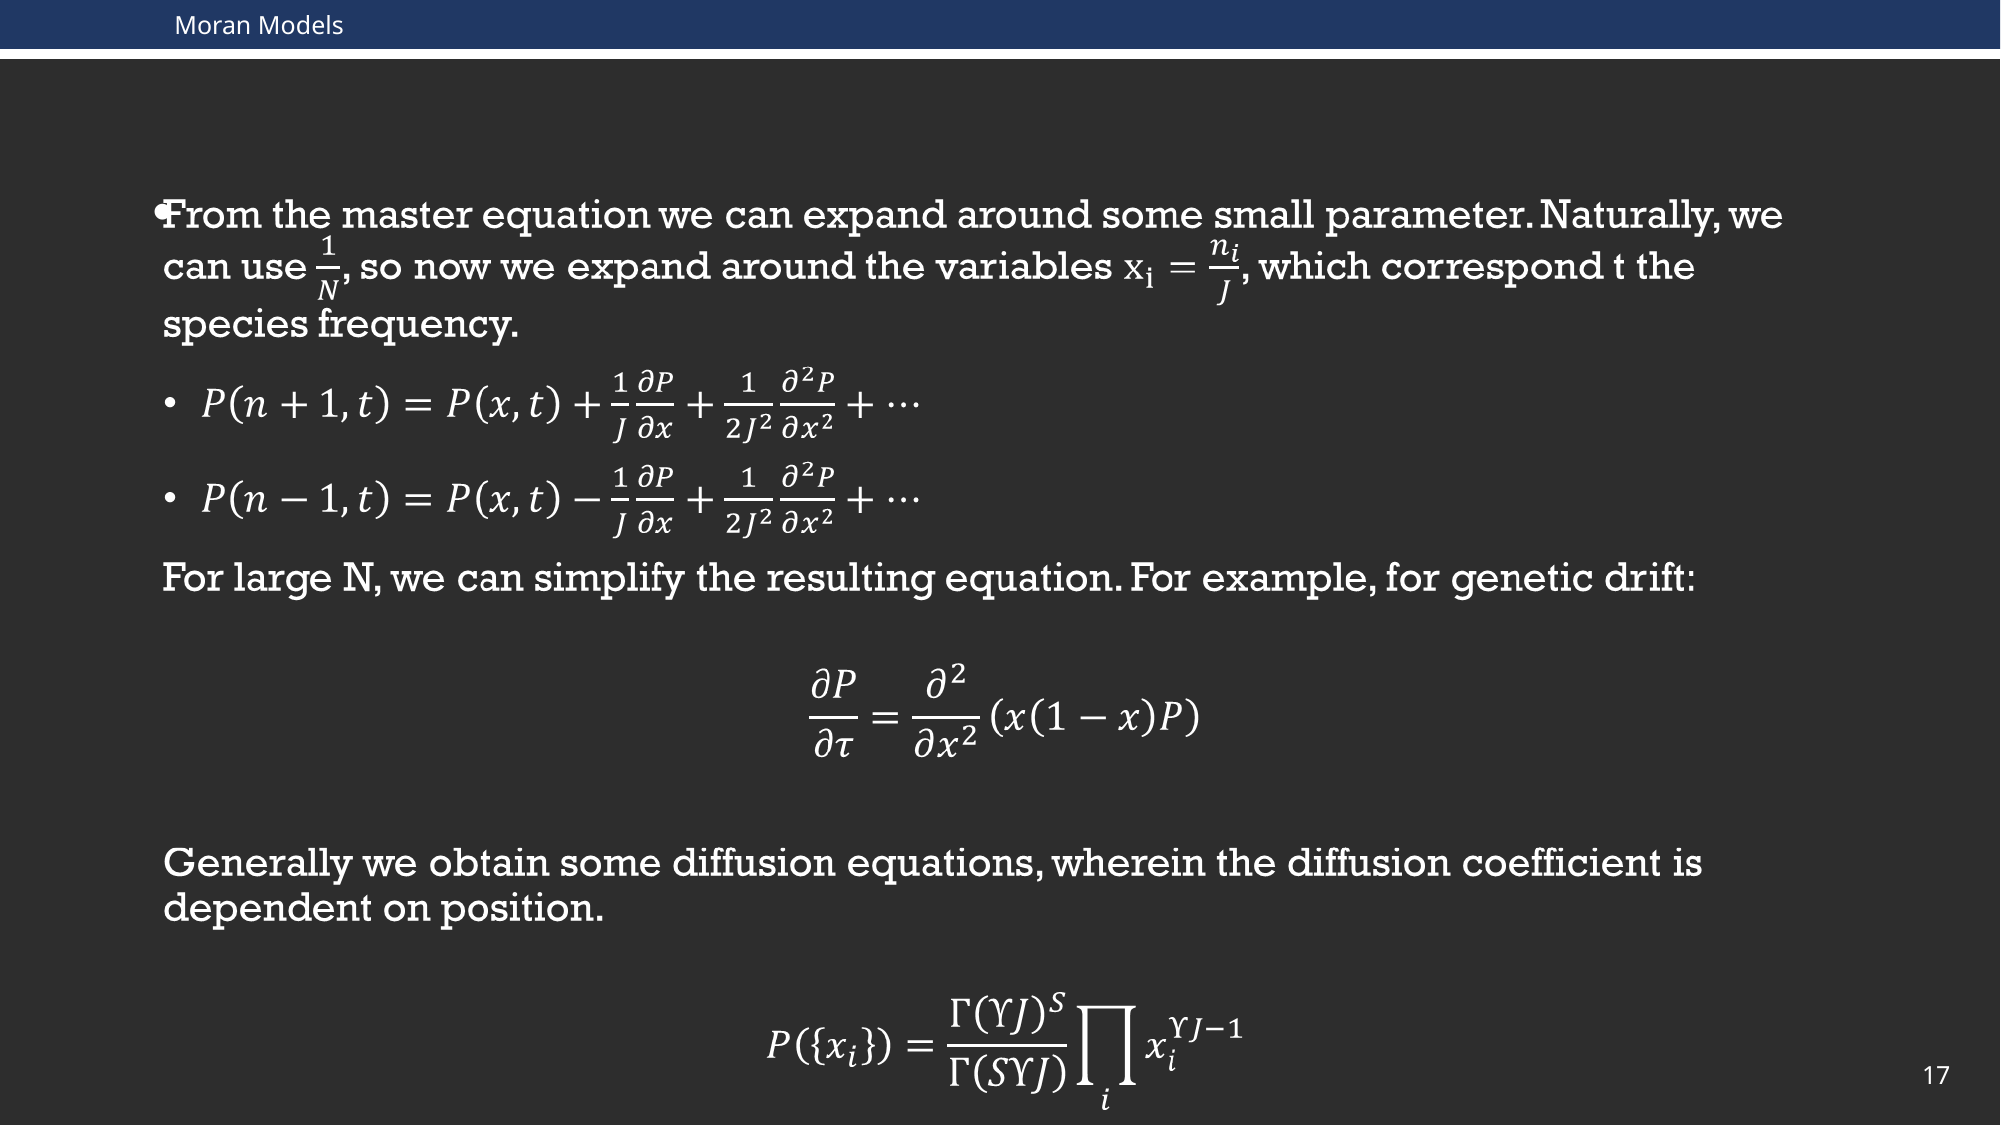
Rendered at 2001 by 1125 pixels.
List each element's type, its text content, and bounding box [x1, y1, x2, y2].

list [137, 175, 1863, 1125]
slide_number <number> [1863, 1046, 1966, 1107]
footer Moran Models [0, 0, 519, 51]
